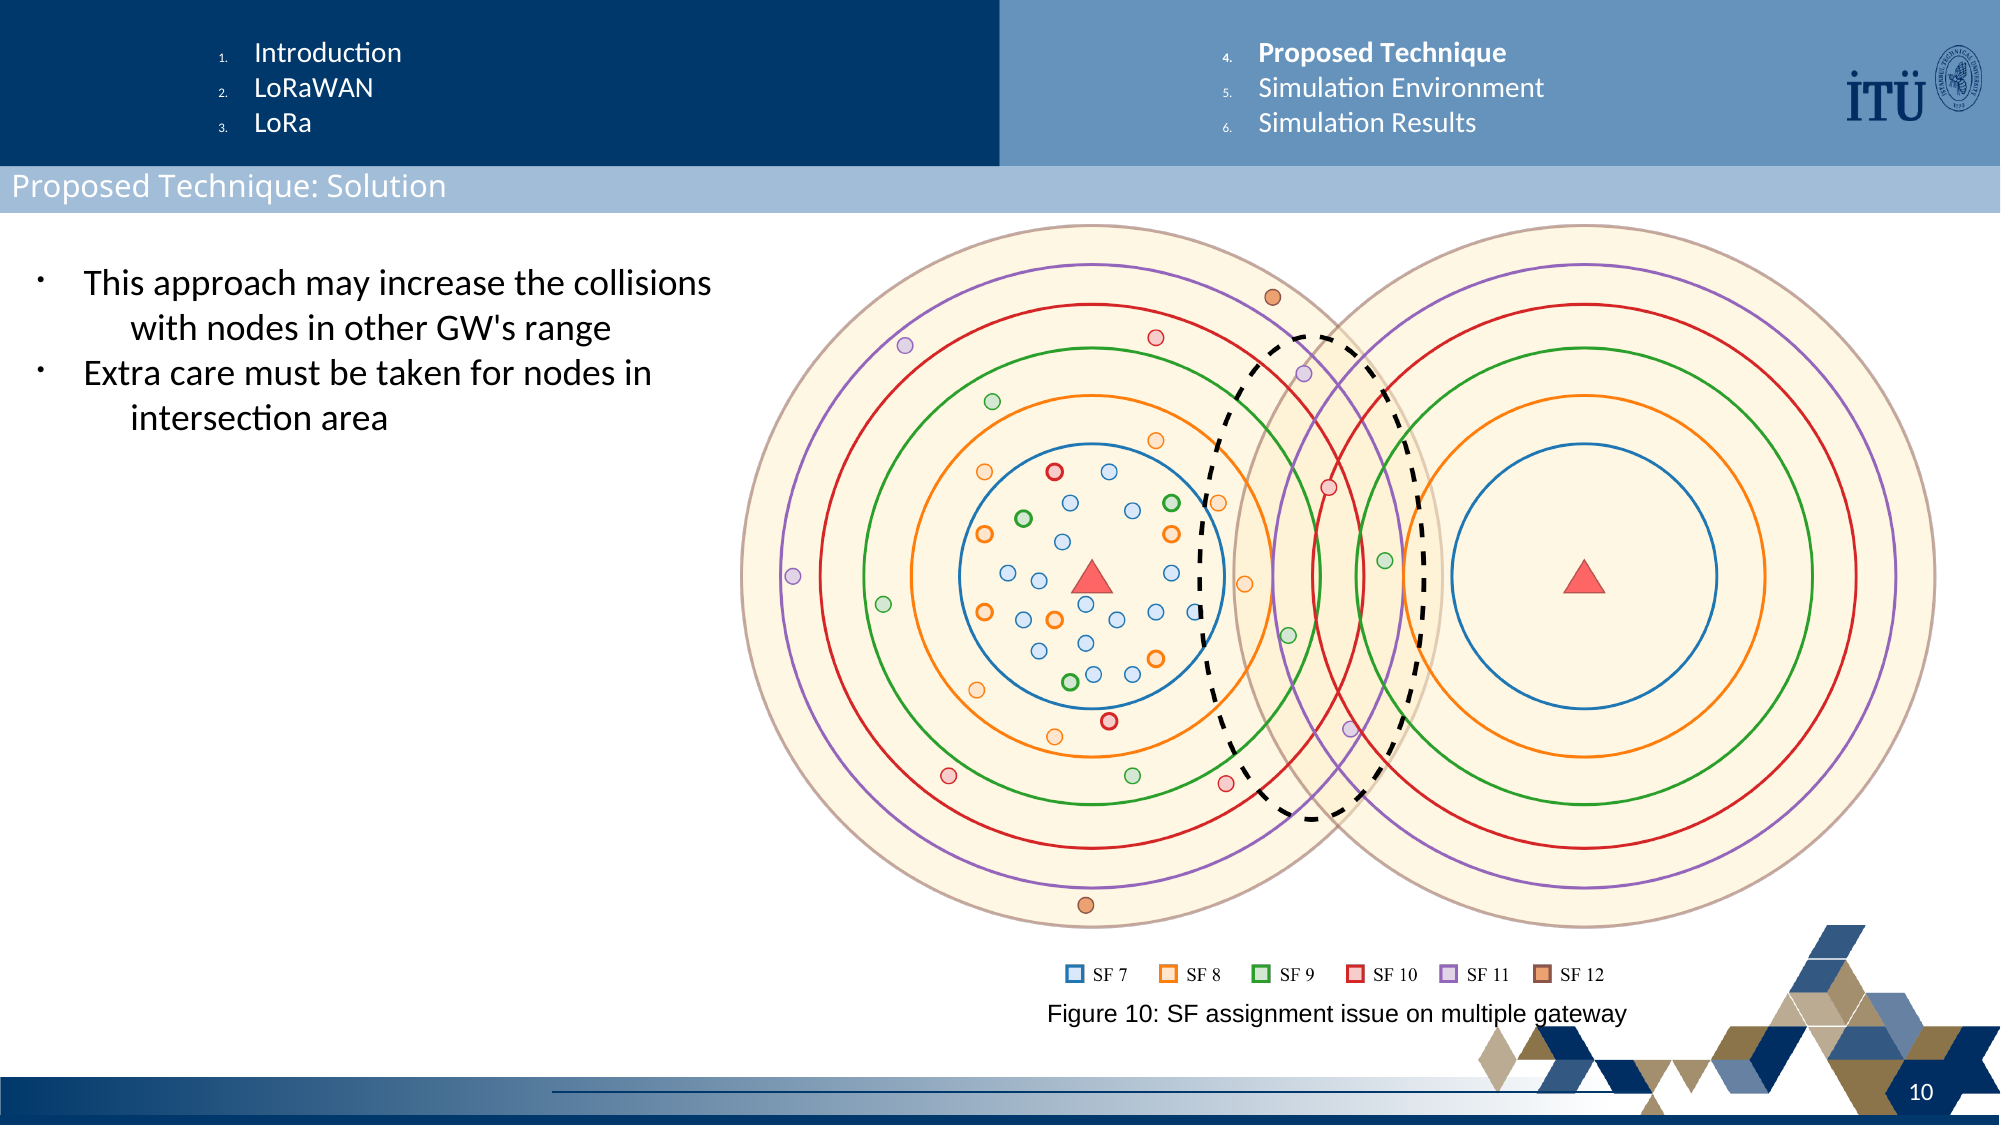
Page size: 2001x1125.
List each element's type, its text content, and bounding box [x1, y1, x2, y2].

picture [739, 223, 1937, 990]
list Proposed Technique: Solution [11, 162, 1992, 212]
text_box Figure 10: SF assignment issue on multiple gateway [739, 990, 1937, 1066]
text_box This approach may increase the collisions with nodes in other GW's range Extra care must be taken for nodes in intersection area [21, 250, 748, 1027]
slide_number 10 [1880, 1059, 1962, 1122]
text_box Proposed Technique Simulation Environment Simulation Results [1015, 25, 1842, 133]
text_box Introduction LoRaWAN LoRa [11, 25, 901, 133]
